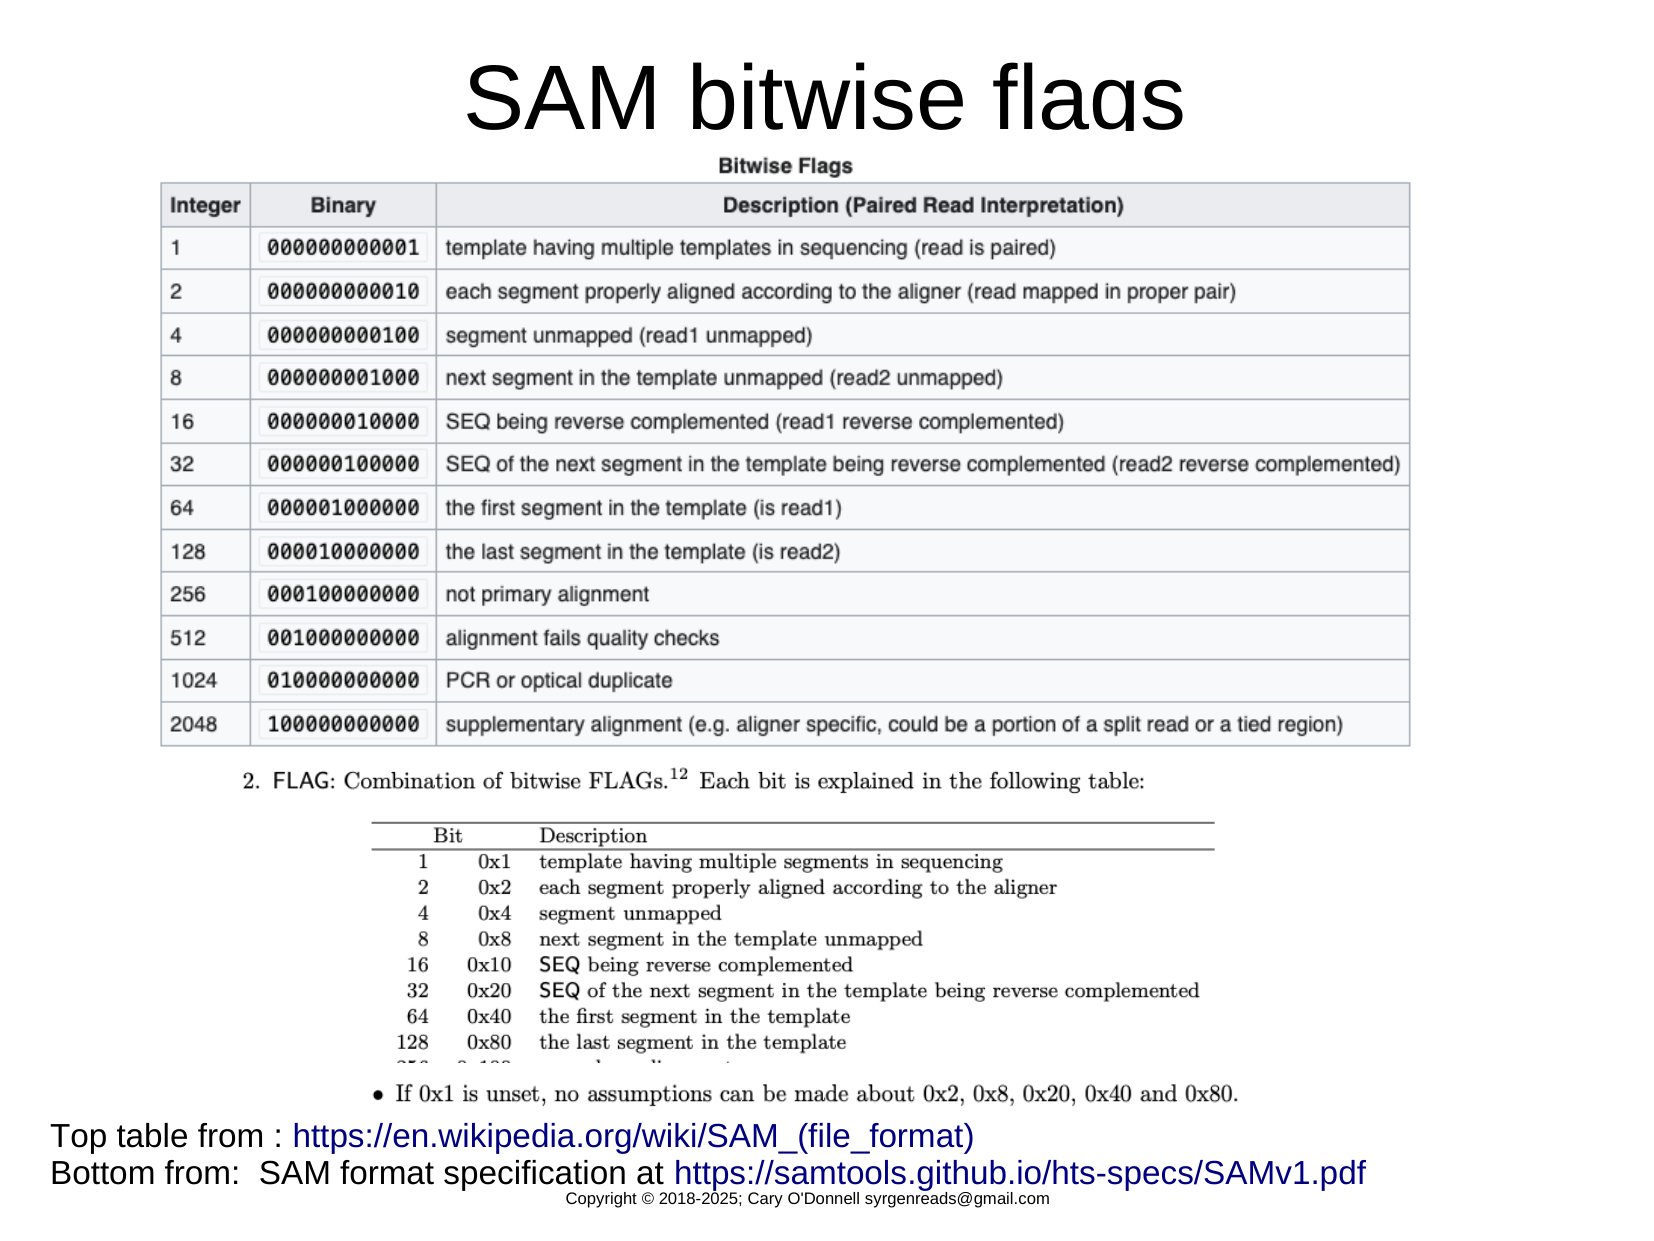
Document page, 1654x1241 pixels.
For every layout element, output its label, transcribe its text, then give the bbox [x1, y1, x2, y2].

picture [360, 1076, 1252, 1110]
picture [141, 131, 1441, 1063]
title SAM bitwise flags [82, 0, 1569, 202]
text_box Top table from : https://en.wikipedia.org/wiki/SAM_(file_format) Bottom from: SAM format specification at https://samtools.github.io/hts-specs/SAMv1.pdf [35, 1110, 1595, 1200]
